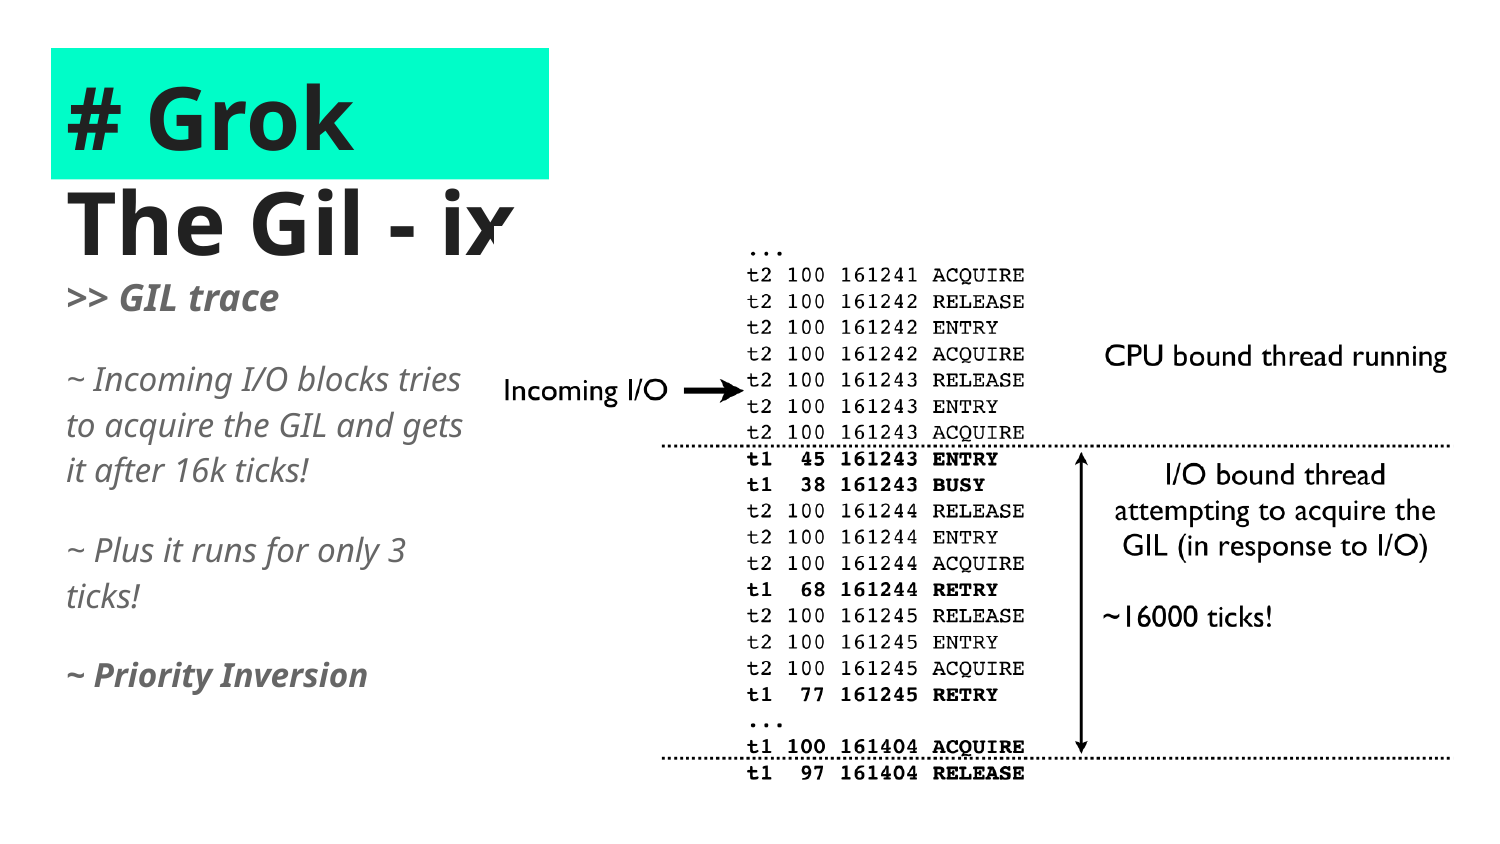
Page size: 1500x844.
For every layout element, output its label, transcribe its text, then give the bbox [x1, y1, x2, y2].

title # Grok The Gil - ix [51, 48, 549, 180]
list >> GIL trace ~ Incoming I/O blocks tries to acquire the GIL and gets it after 16k ticks! ~ Plus it runs for only 3 ticks! ~ Priority Inversion [51, 251, 495, 804]
picture [494, 226, 1481, 790]
